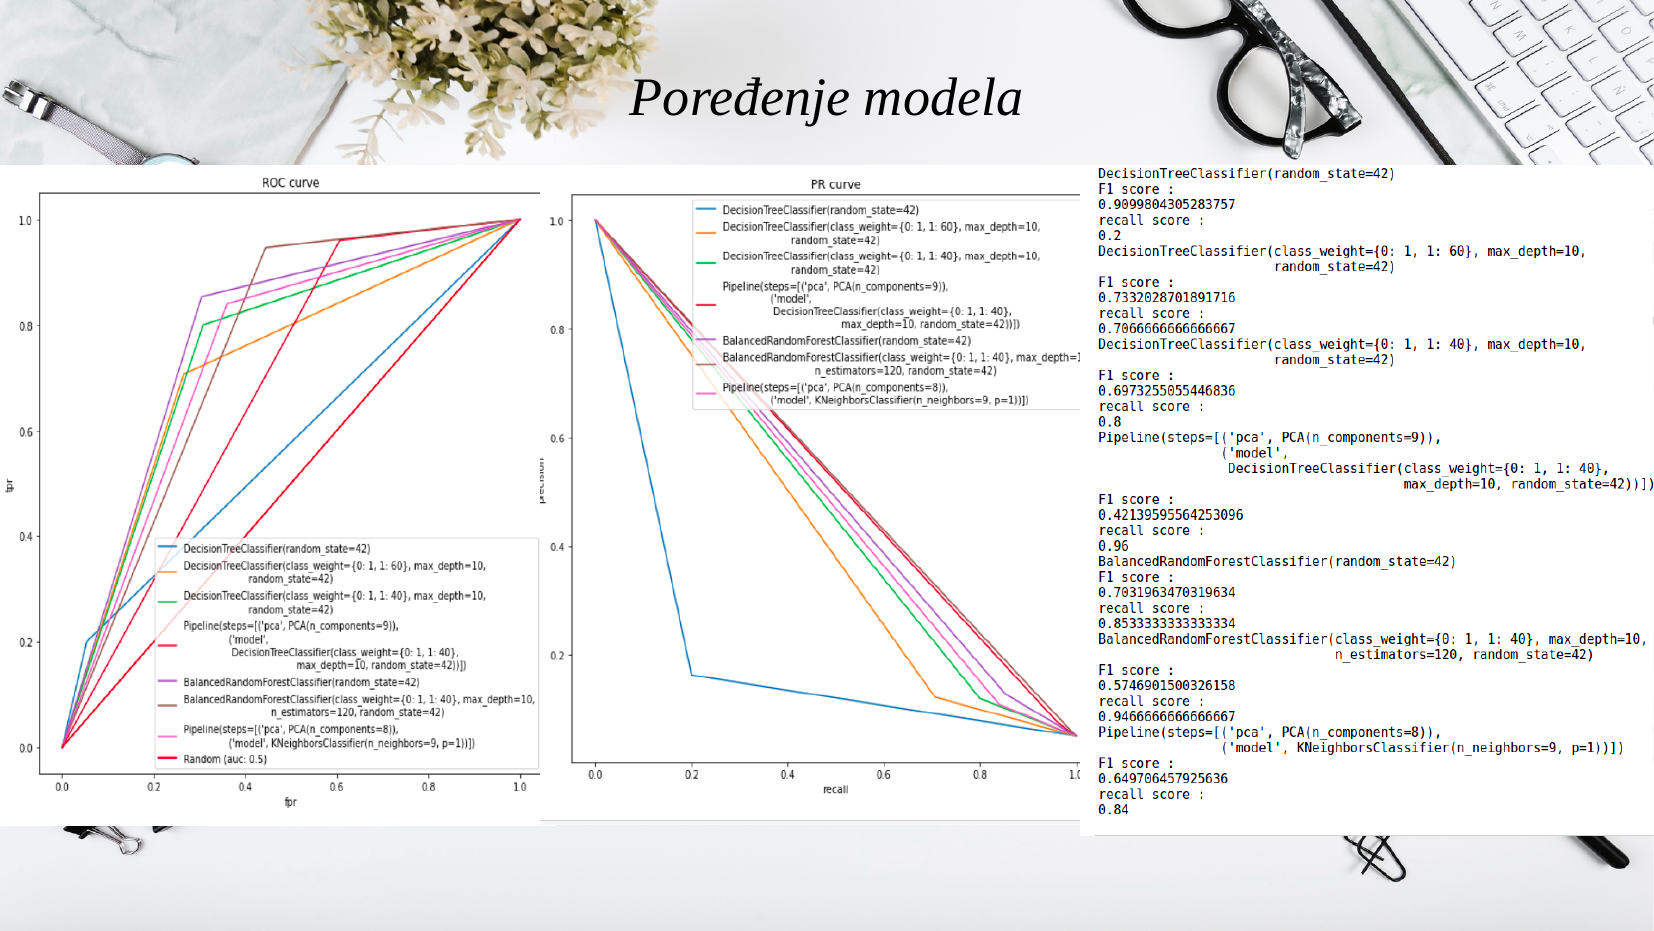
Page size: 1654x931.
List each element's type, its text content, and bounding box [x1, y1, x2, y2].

text_box Poređenje modela [615, 60, 1306, 135]
picture [0, 0, 1654, 931]
